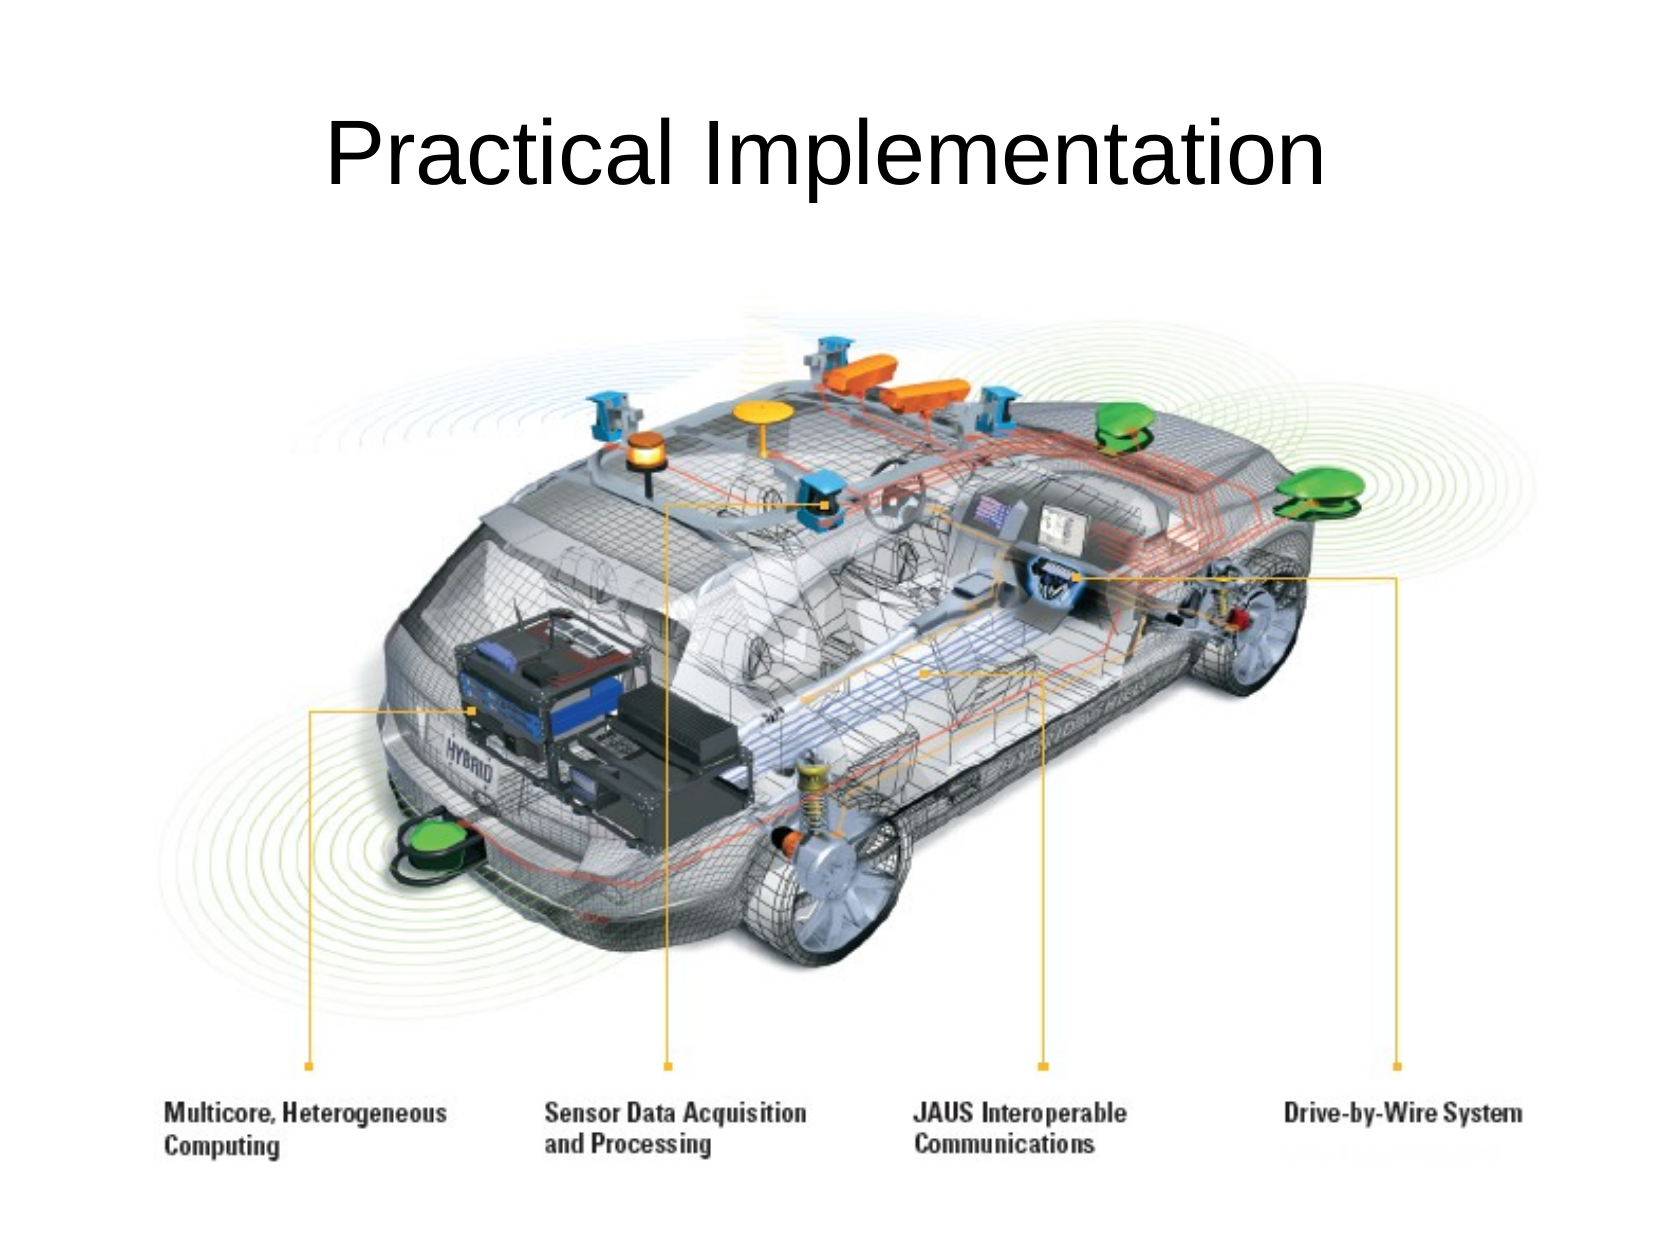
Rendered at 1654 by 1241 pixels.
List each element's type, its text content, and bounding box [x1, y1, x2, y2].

picture [153, 290, 1548, 1170]
title Practical Implementation [82, 49, 1571, 257]
